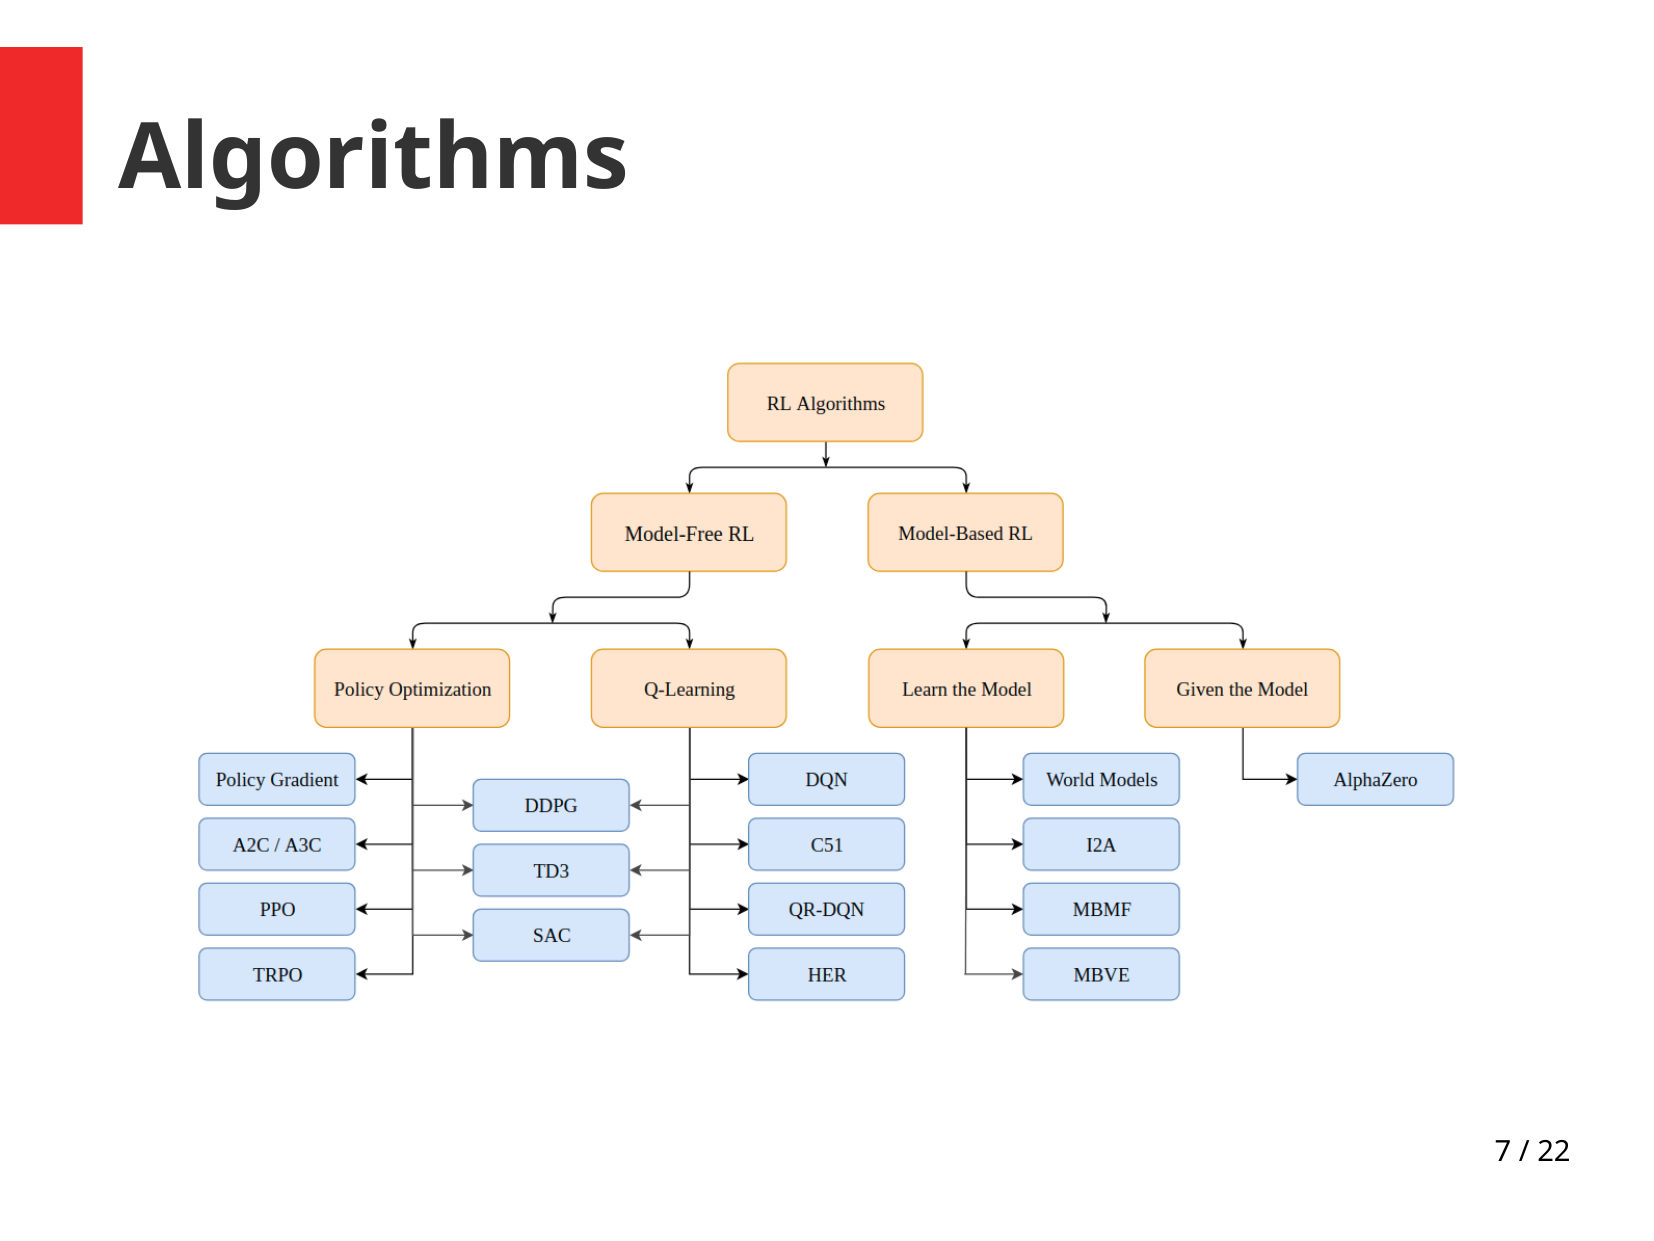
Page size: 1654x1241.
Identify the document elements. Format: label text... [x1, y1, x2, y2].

picture [190, 354, 1464, 1074]
title Algorithms [118, 49, 1571, 257]
